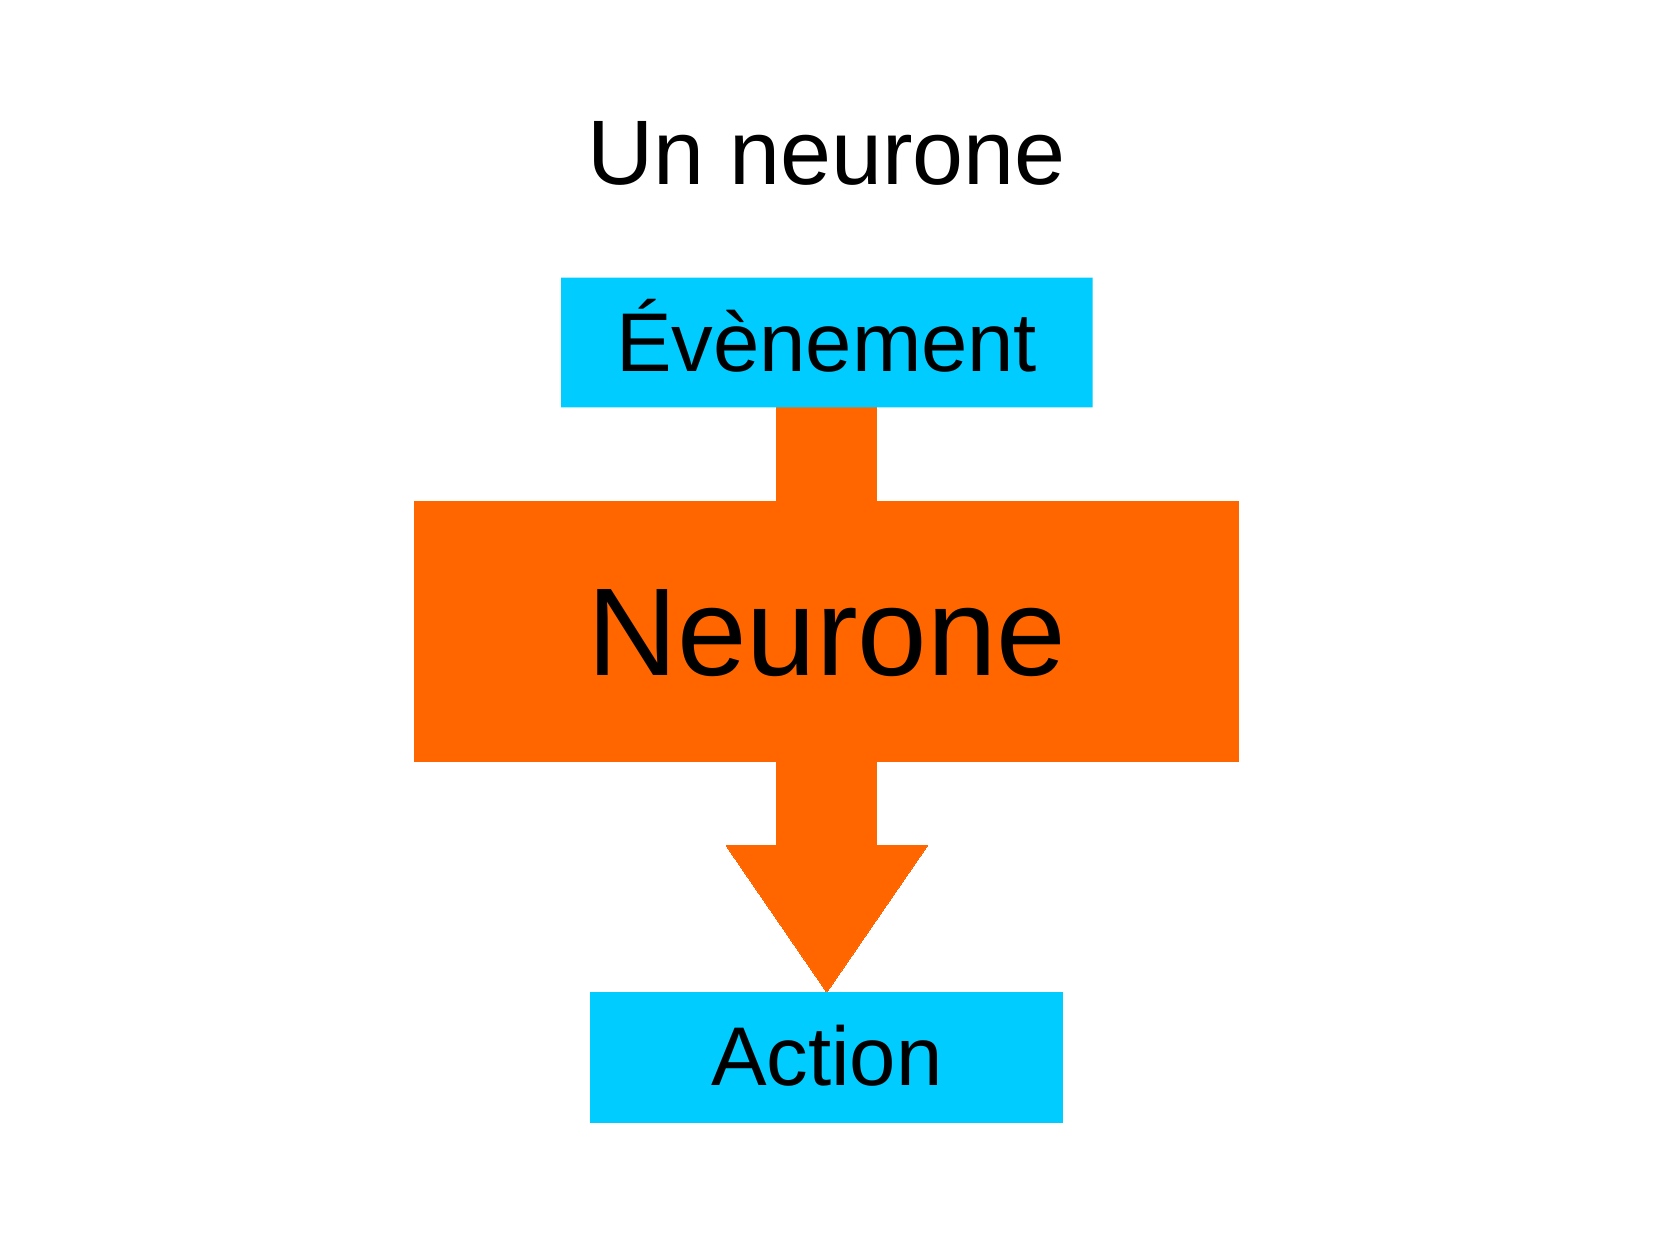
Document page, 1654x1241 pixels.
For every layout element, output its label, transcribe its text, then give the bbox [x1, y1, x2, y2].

text_box [726, 762, 928, 992]
title Un neurone [82, 49, 1571, 257]
text_box Action [590, 992, 1063, 1123]
text_box Évènement [561, 277, 1093, 408]
text_box Neurone [414, 501, 1239, 762]
text_box [776, 408, 877, 501]
